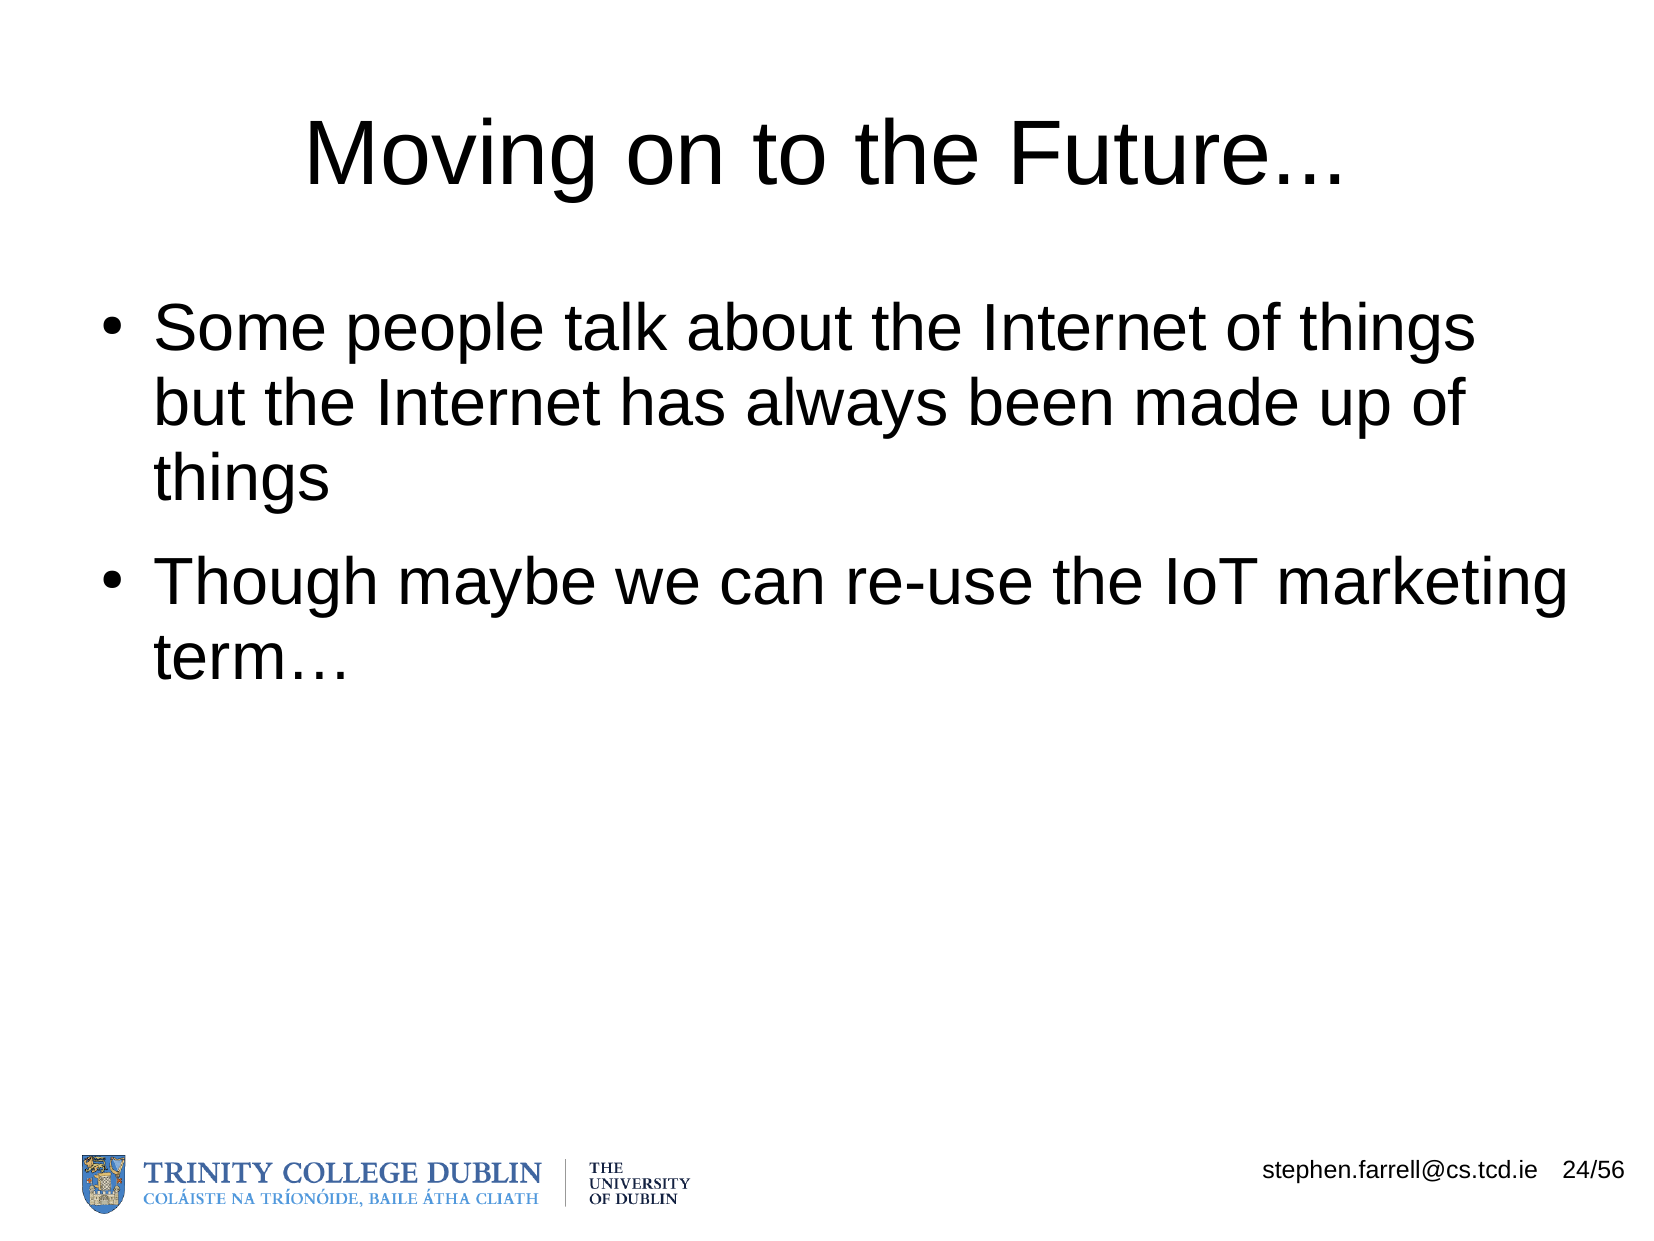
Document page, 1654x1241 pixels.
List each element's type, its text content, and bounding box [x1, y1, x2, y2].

picture [82, 1155, 694, 1214]
title Moving on to the Future... [82, 49, 1571, 257]
list Some people talk about the Internet of things but the Internet has always been made up of things Though maybe we can re-use the IoT marketing term… [82, 290, 1571, 1010]
